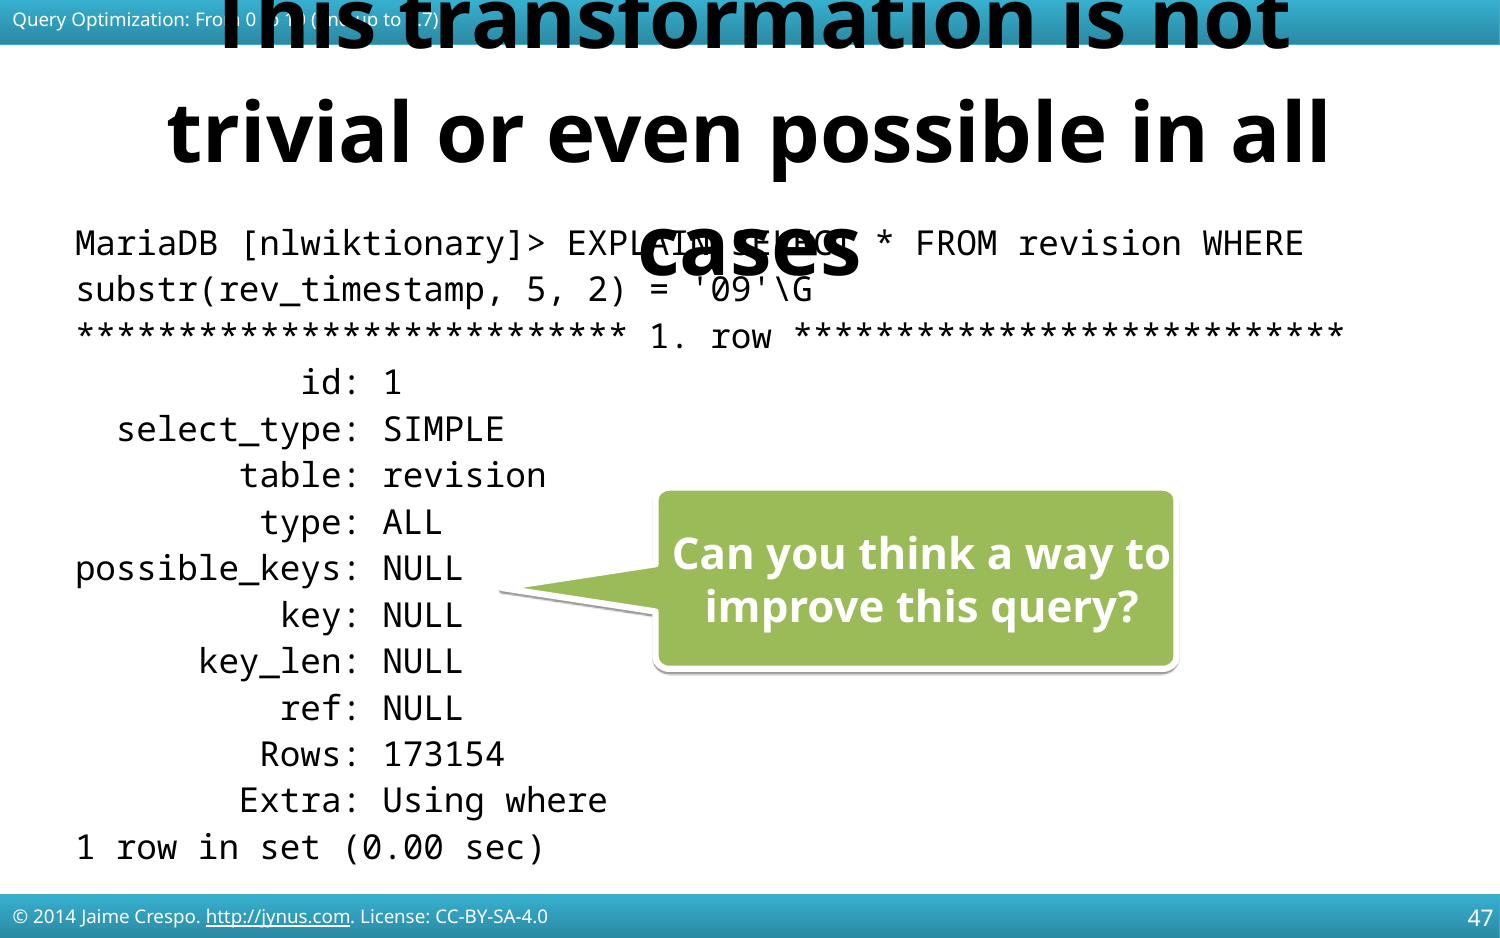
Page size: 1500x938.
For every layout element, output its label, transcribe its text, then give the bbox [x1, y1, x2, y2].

list MariaDB [nlwiktionary]> EXPLAIN SELECT * FROM revision WHERE substr(rev_timestamp, 5, 2) = '09'\G *************************** 1. row *************************** id: 1 select_type: SIMPLE table: revision type: ALL possible_keys: NULL key: NULL key_len: NULL ref: NULL Rows: 173154 Extra: Using where 1 row in set (0.00 sec) [75, 218, 1425, 876]
title This transformation is not trivial or even possible in all cases [75, 46, 1425, 214]
slide_number [1389, 896, 1490, 935]
text_box Can you think a way to improve this query? [501, 487, 1177, 669]
